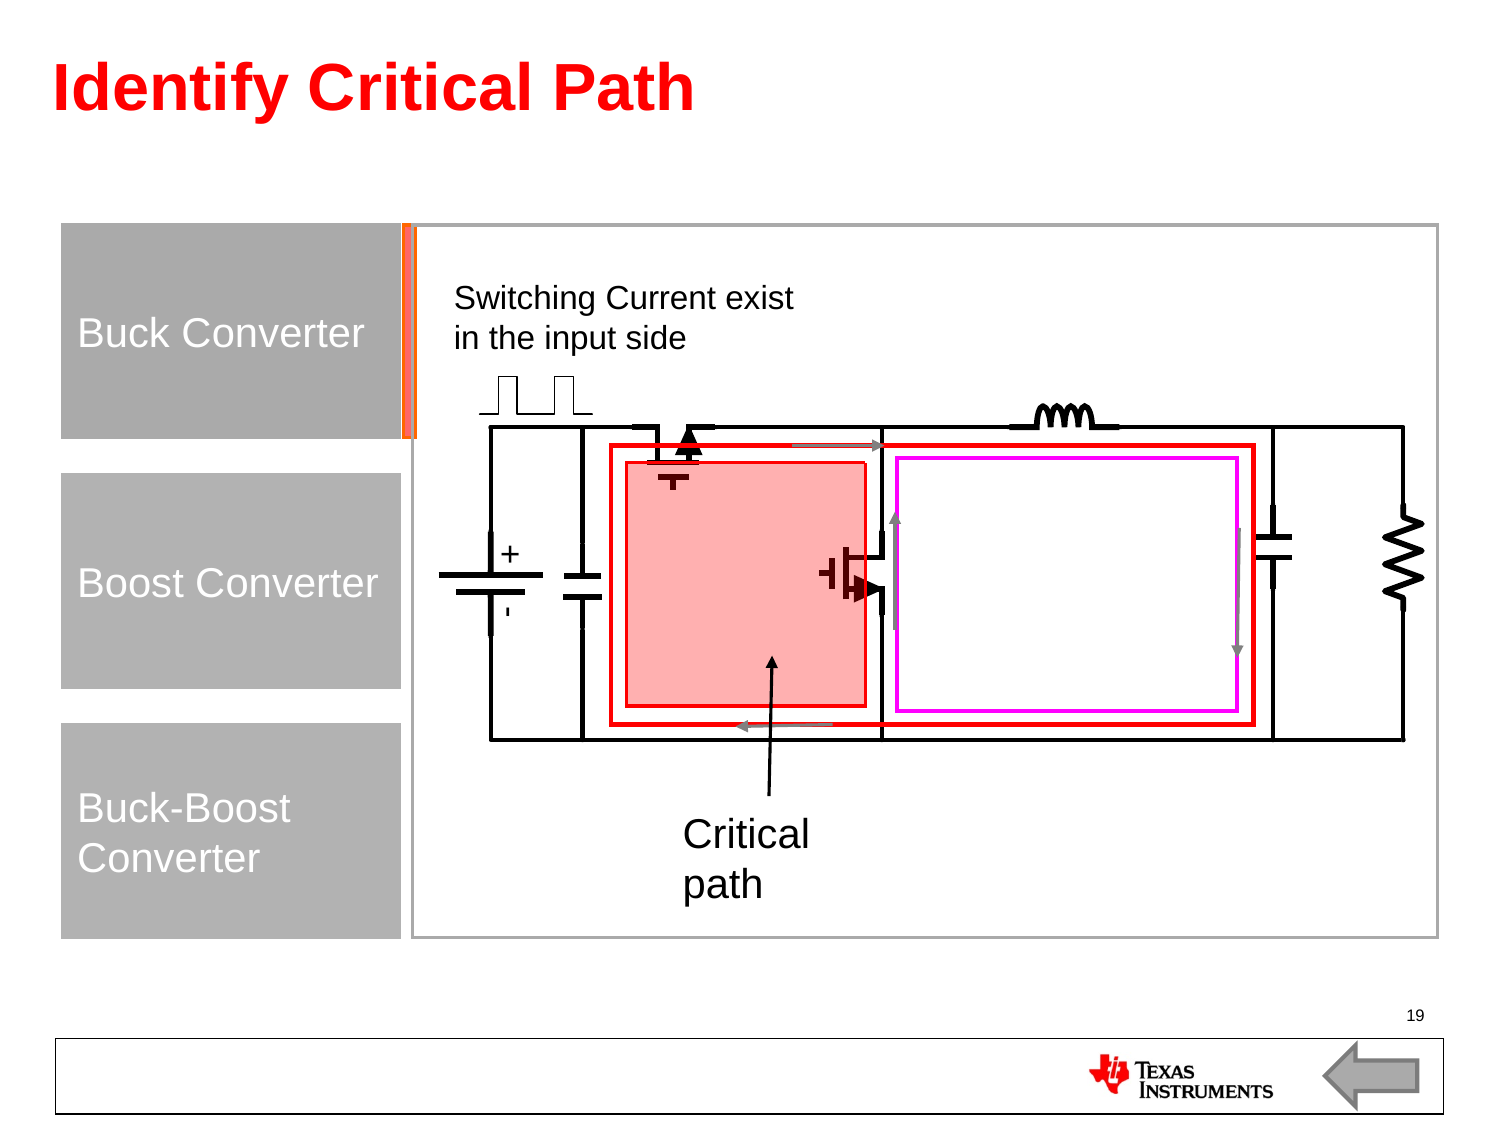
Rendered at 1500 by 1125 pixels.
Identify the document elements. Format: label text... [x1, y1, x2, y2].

text_box Buck-Boost Converter [62, 725, 400, 938]
text_box Switching Current exist in the input side [439, 268, 832, 365]
text_box Boost Converter [62, 474, 400, 688]
text_box [403, 224, 411, 438]
text_box [1324, 1045, 1418, 1107]
text_box Buck Converter [62, 224, 400, 438]
text_box <numero> [1089, 997, 1440, 1031]
text_box [626, 462, 866, 706]
title Identify Critical Path [37, 23, 1426, 158]
picture [476, 373, 596, 418]
text_box Critical path [667, 799, 869, 915]
chart [429, 396, 1432, 749]
picture [1087, 1052, 1274, 1099]
chart [613, 448, 1251, 722]
